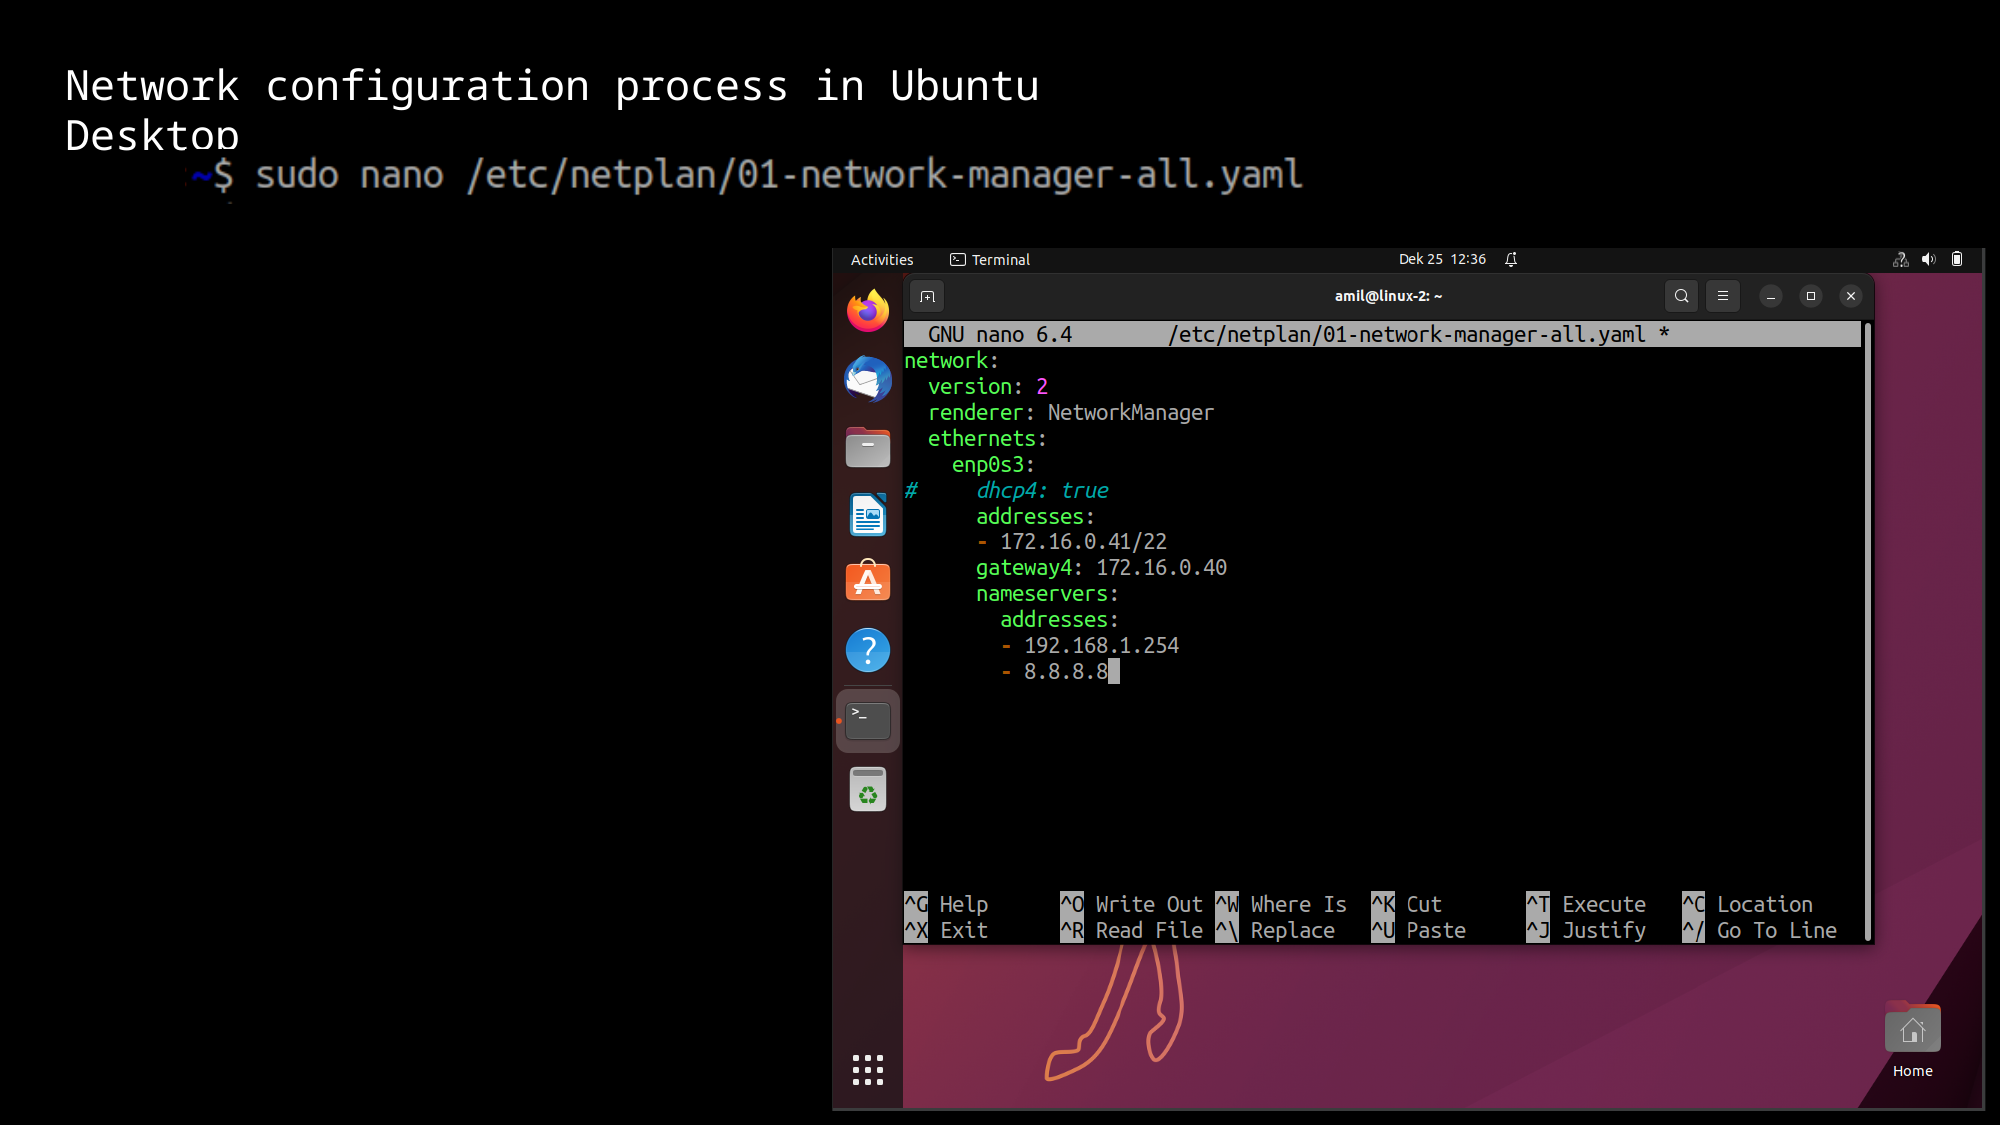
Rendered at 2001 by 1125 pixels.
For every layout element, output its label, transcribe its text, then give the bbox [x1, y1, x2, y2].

picture [832, 248, 1986, 1111]
text_box Network configuration process in Ubuntu Desktop [50, 51, 1238, 167]
picture [185, 149, 1339, 204]
